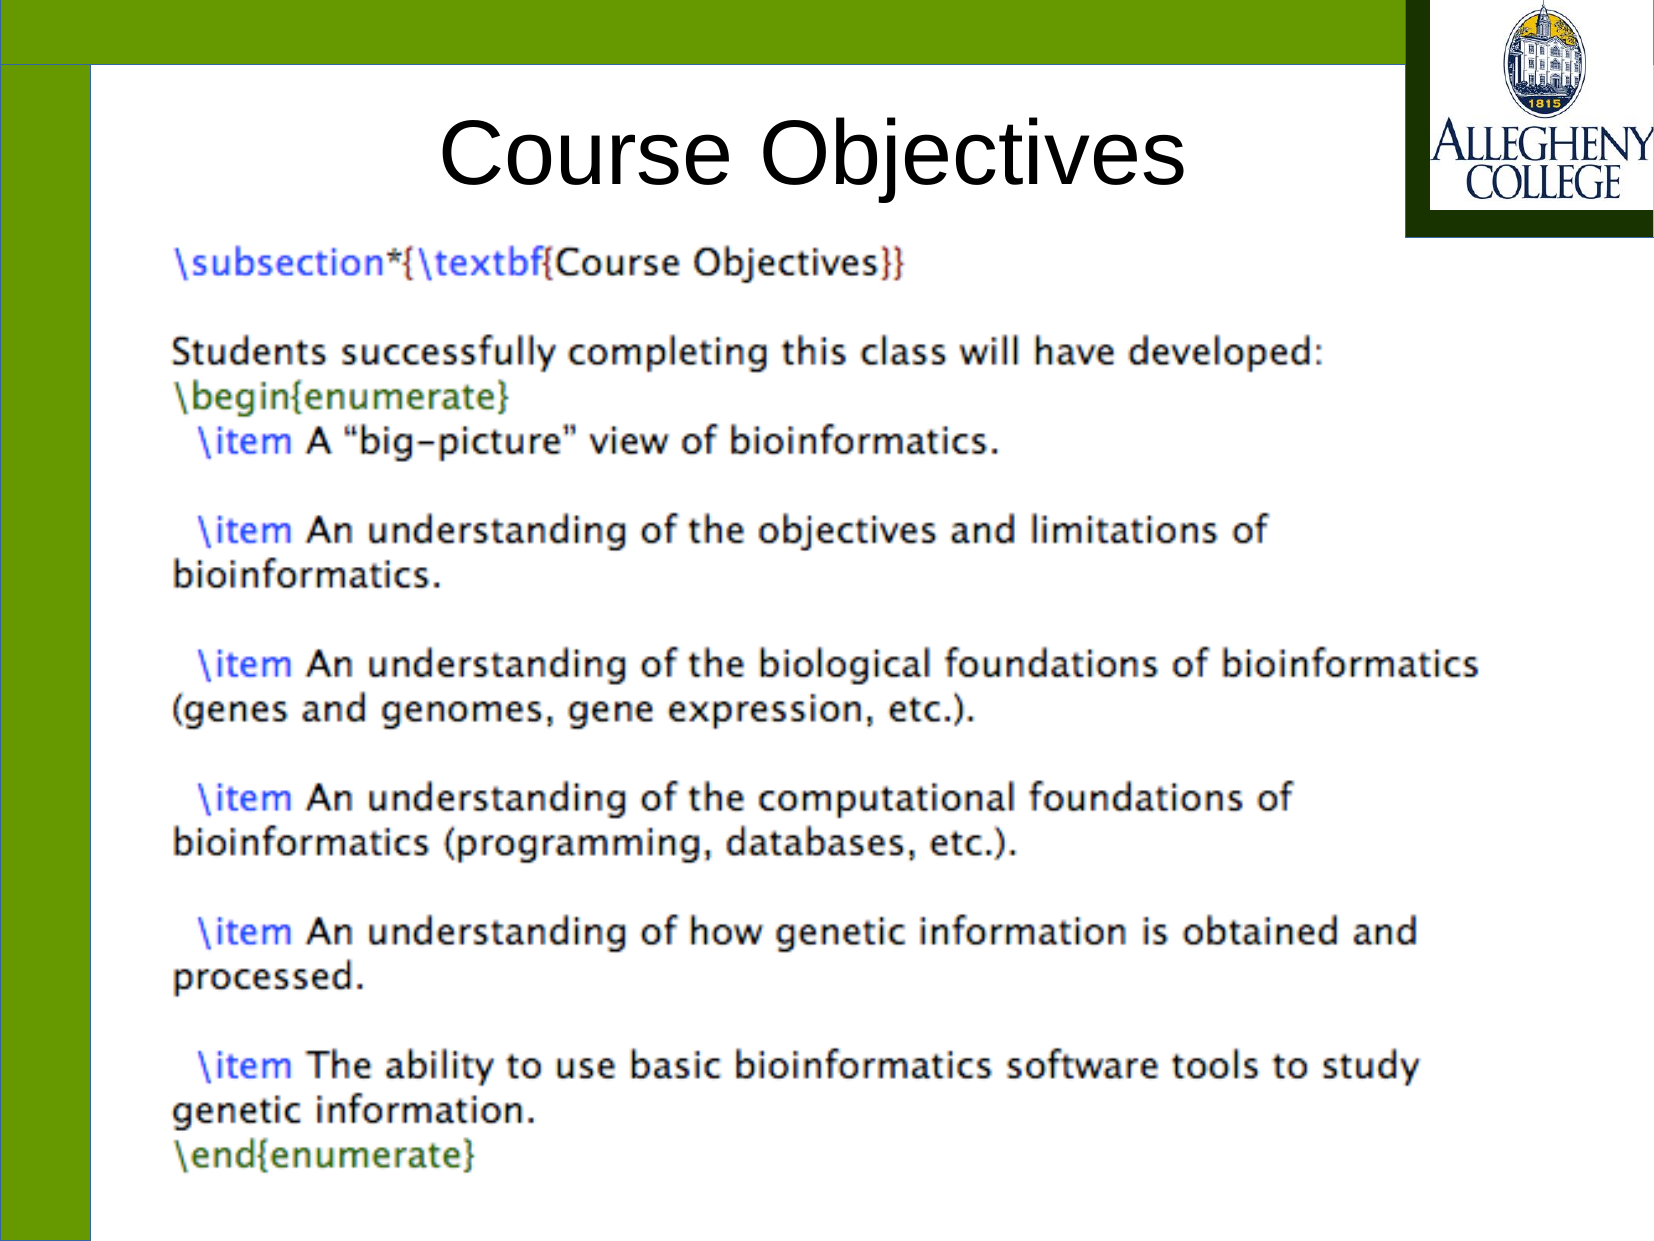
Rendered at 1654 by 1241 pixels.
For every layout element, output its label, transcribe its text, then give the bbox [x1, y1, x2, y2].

text_box [0, 0, 1654, 1241]
picture [167, 257, 1491, 1188]
title Course Objectives [112, 65, 1515, 257]
picture [1430, 0, 1654, 210]
